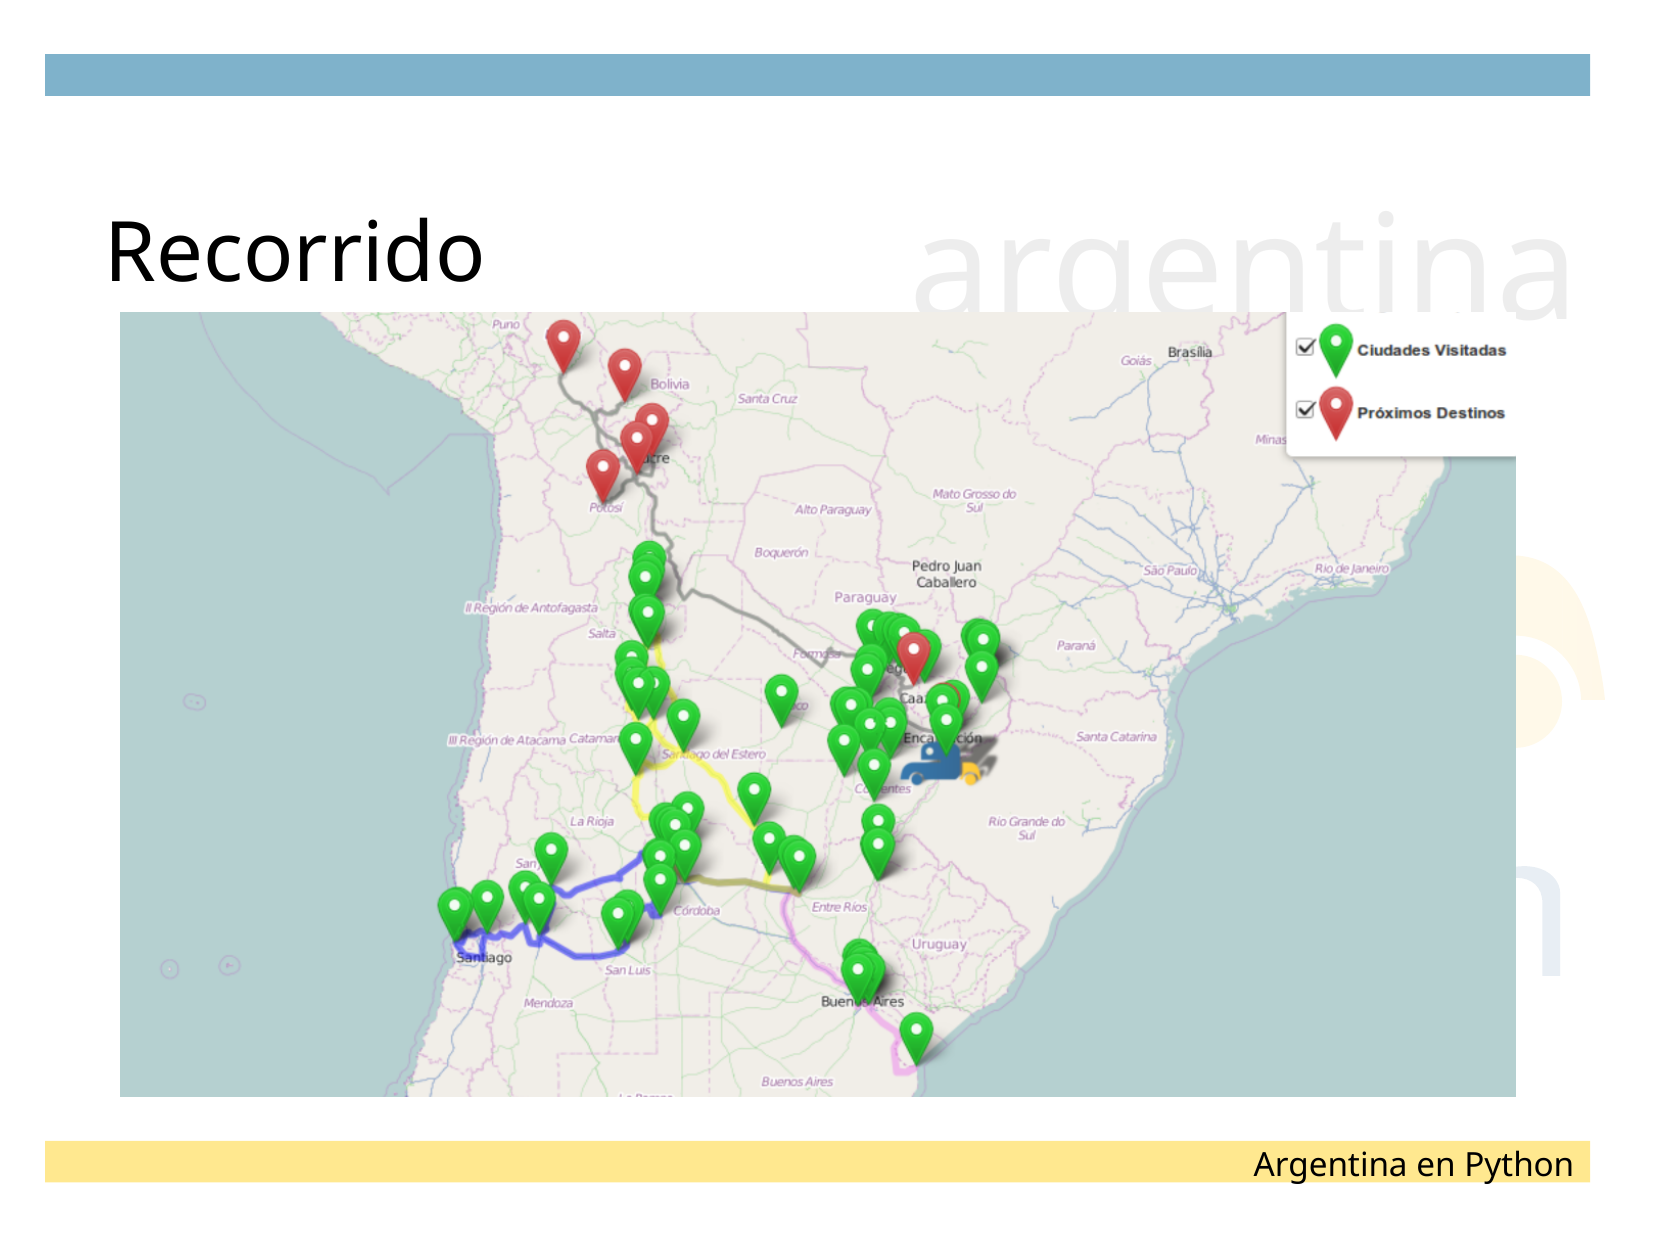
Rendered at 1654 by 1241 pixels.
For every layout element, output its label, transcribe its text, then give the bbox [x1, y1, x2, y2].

text_box Argentina en Python [1238, 1133, 1654, 1187]
picture [120, 208, 1606, 1097]
text_box Recorrido [90, 185, 1216, 294]
